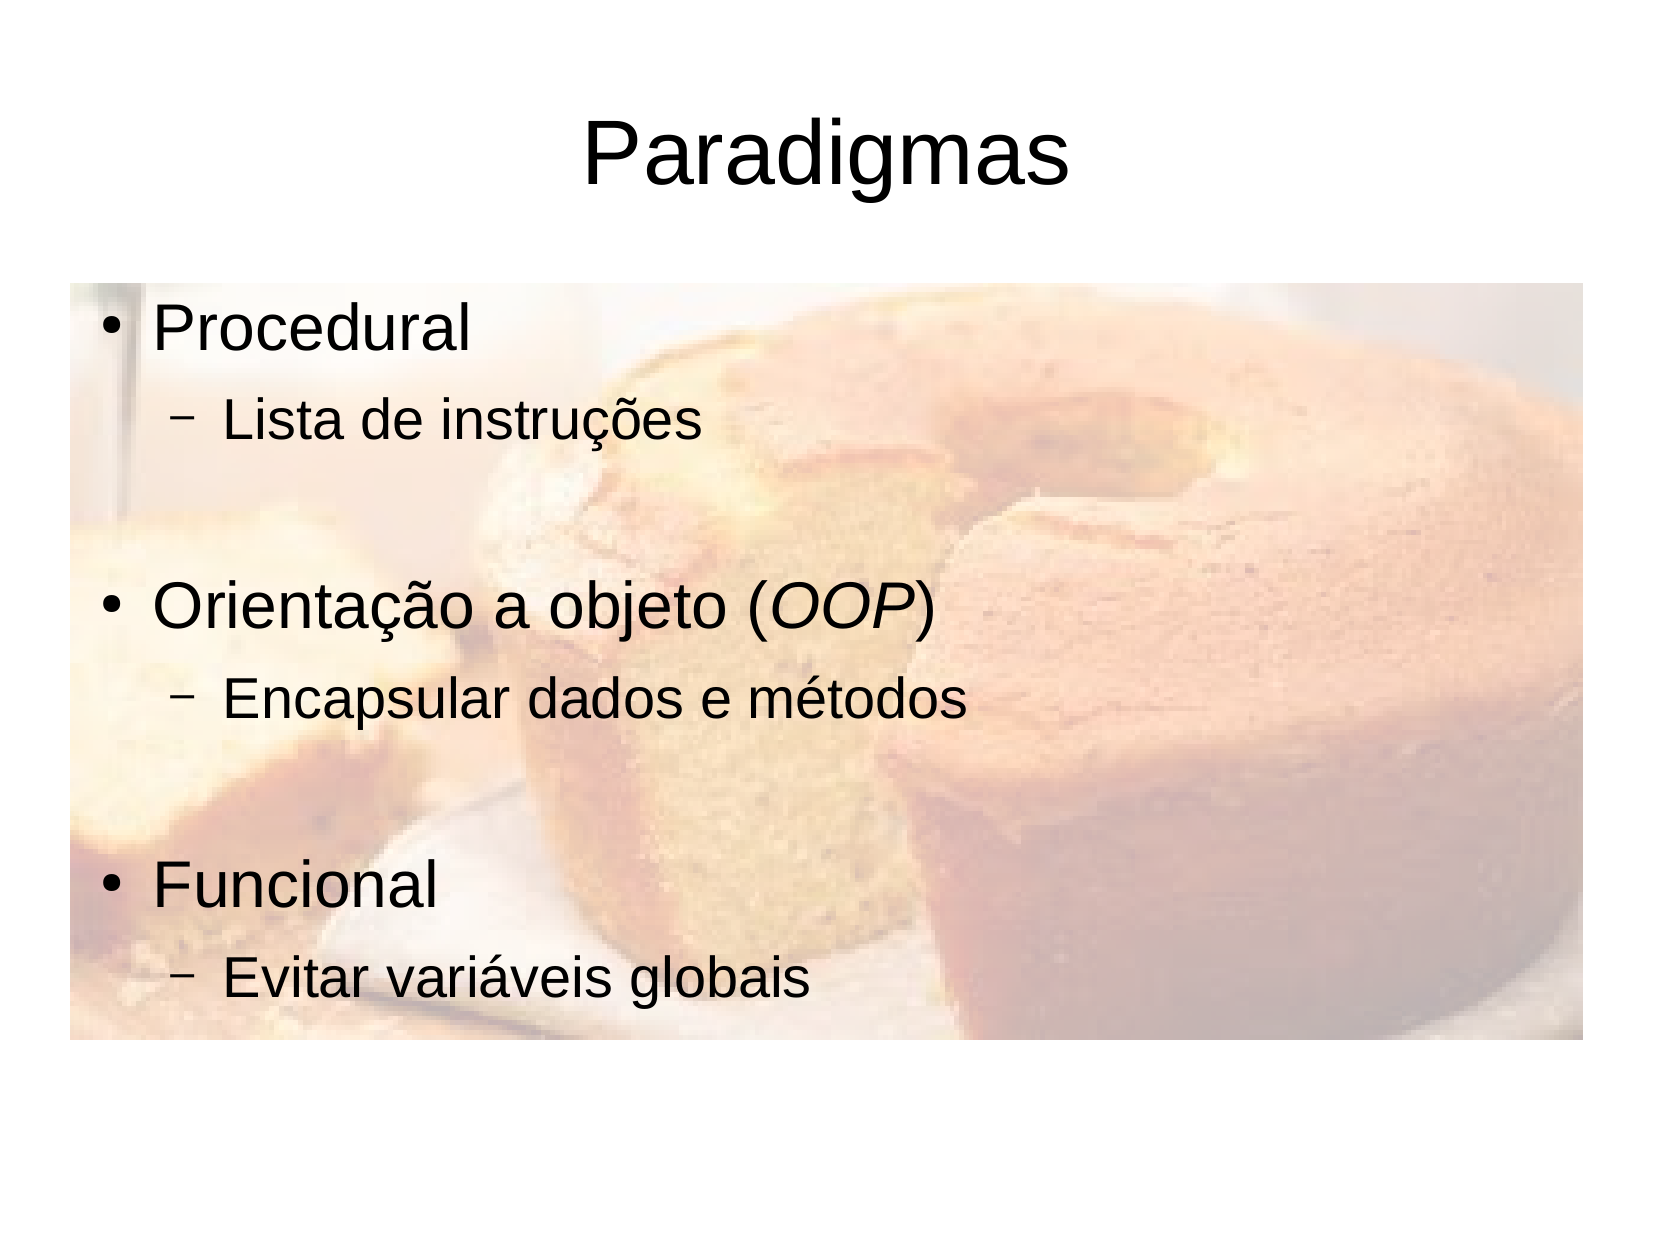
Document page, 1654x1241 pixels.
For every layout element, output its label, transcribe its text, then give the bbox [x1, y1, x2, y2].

list Procedural Lista de instruções Orientação a objeto (OOP) Encapsular dados e métodos Funcional Evitar variáveis globais [82, 290, 1571, 1010]
picture [70, 283, 1583, 1040]
title Paradigmas [82, 49, 1571, 257]
